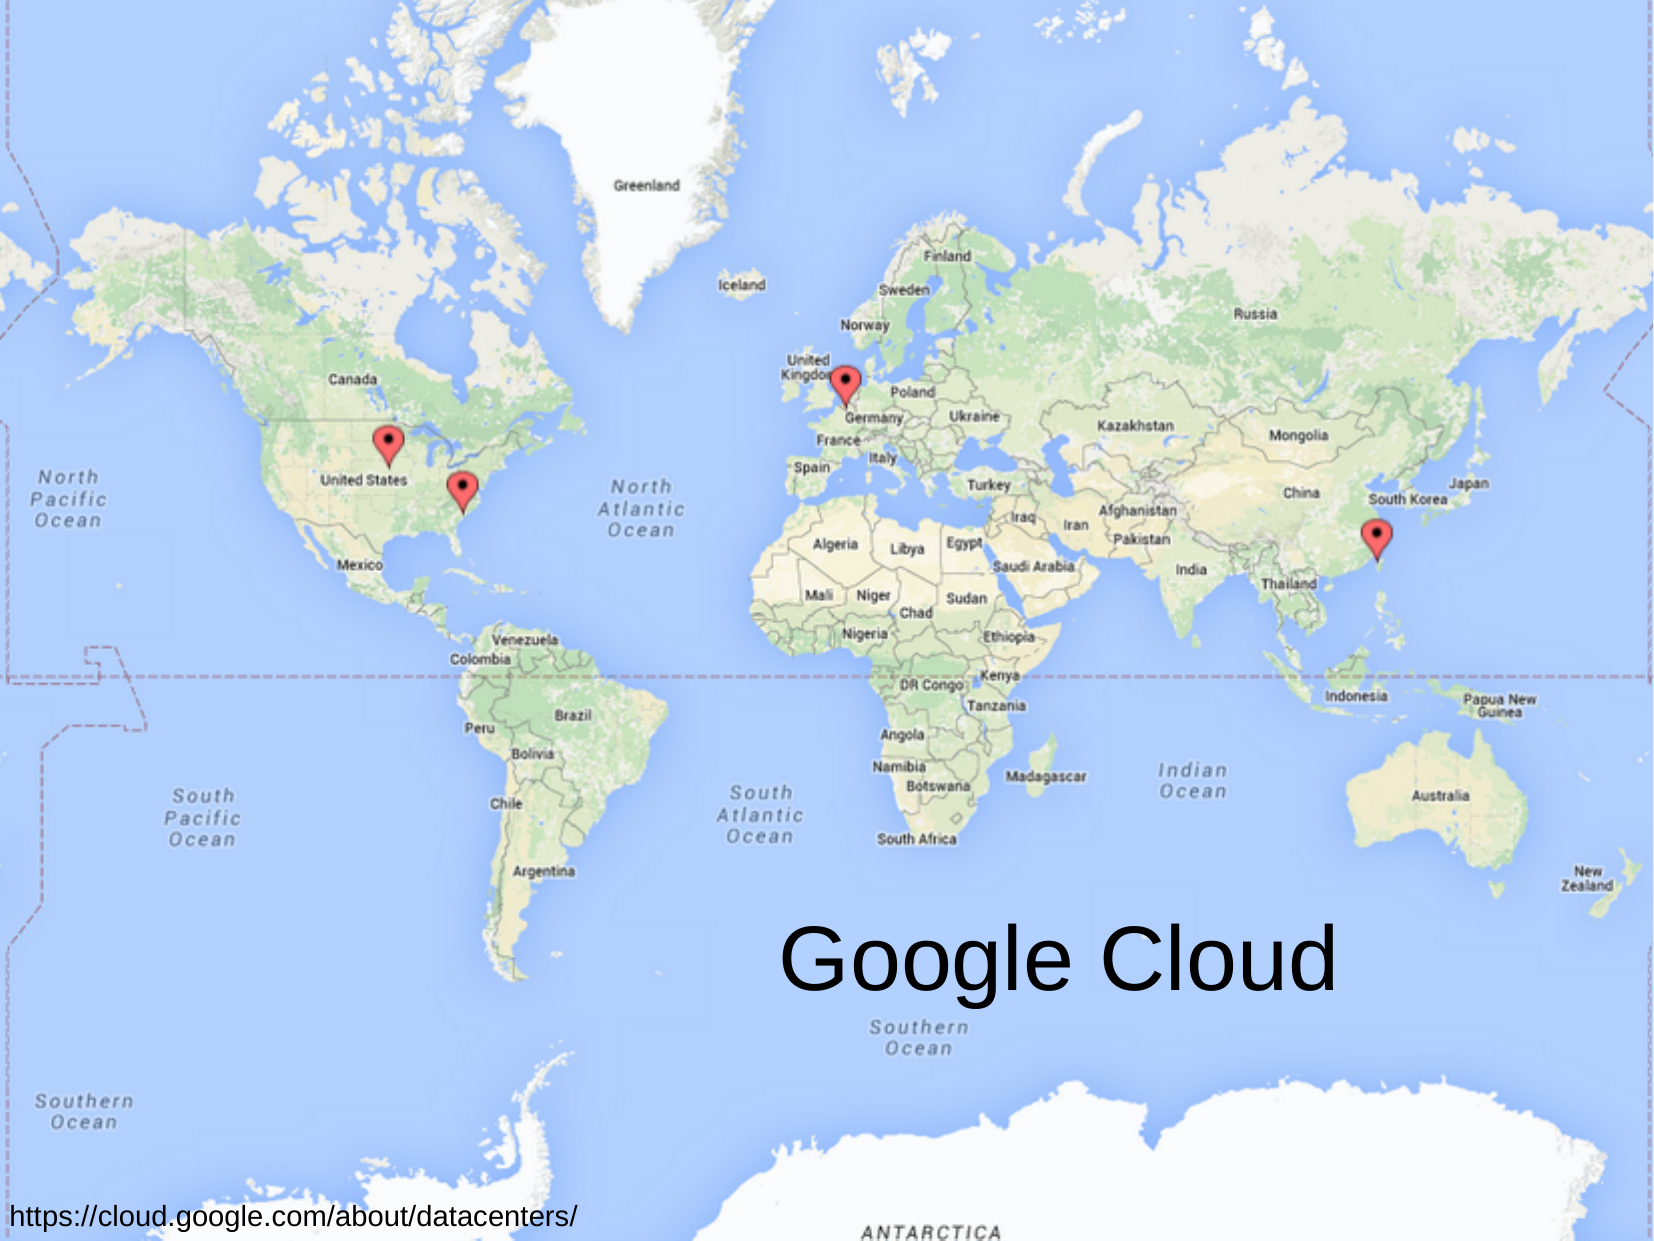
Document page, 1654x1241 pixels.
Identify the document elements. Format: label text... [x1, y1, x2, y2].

title https://cloud.google.com/about/datacenters/ [0, 1112, 1039, 1241]
title Google Cloud [315, 855, 1654, 1063]
picture [0, 0, 1654, 1241]
